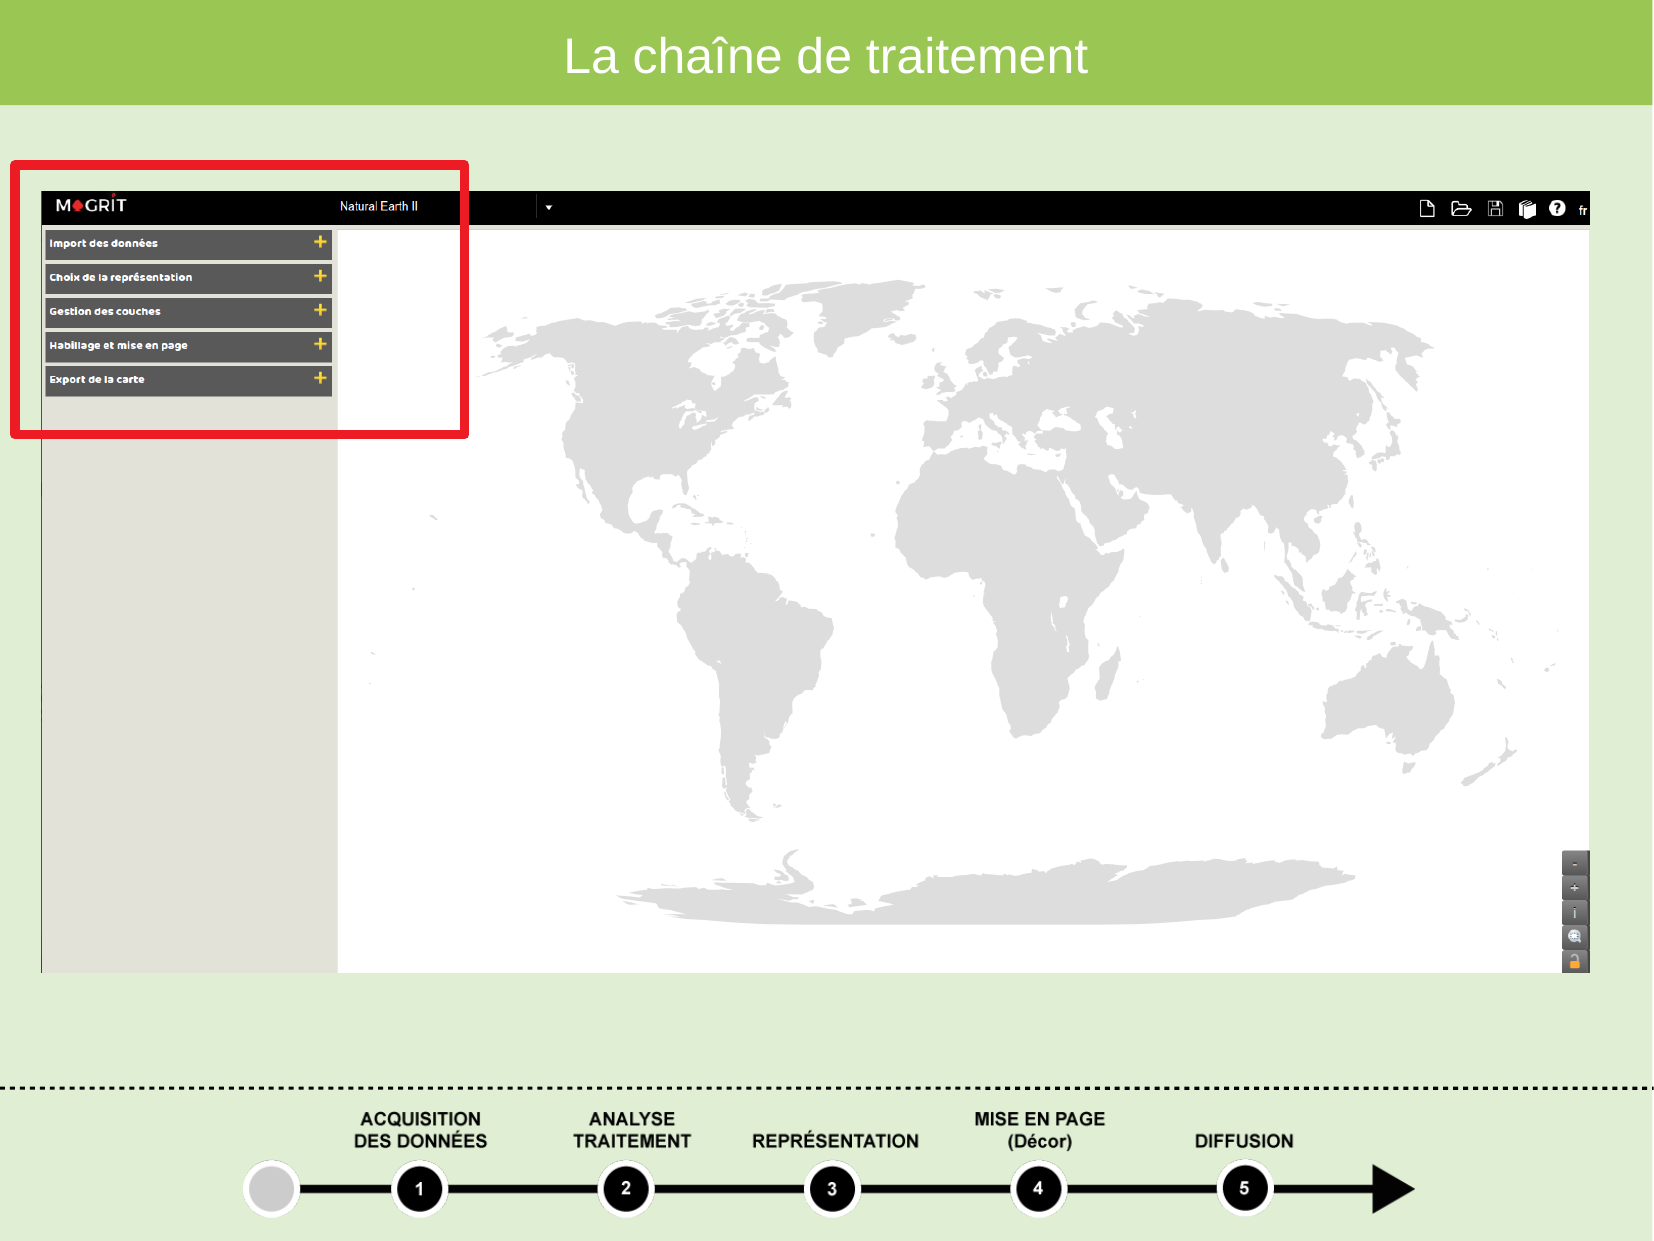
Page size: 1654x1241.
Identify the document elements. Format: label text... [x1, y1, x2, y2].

picture [41, 191, 1590, 973]
picture [243, 1109, 1415, 1218]
text_box La chaîne de traitement [82, 19, 1570, 88]
picture [41, 191, 460, 430]
